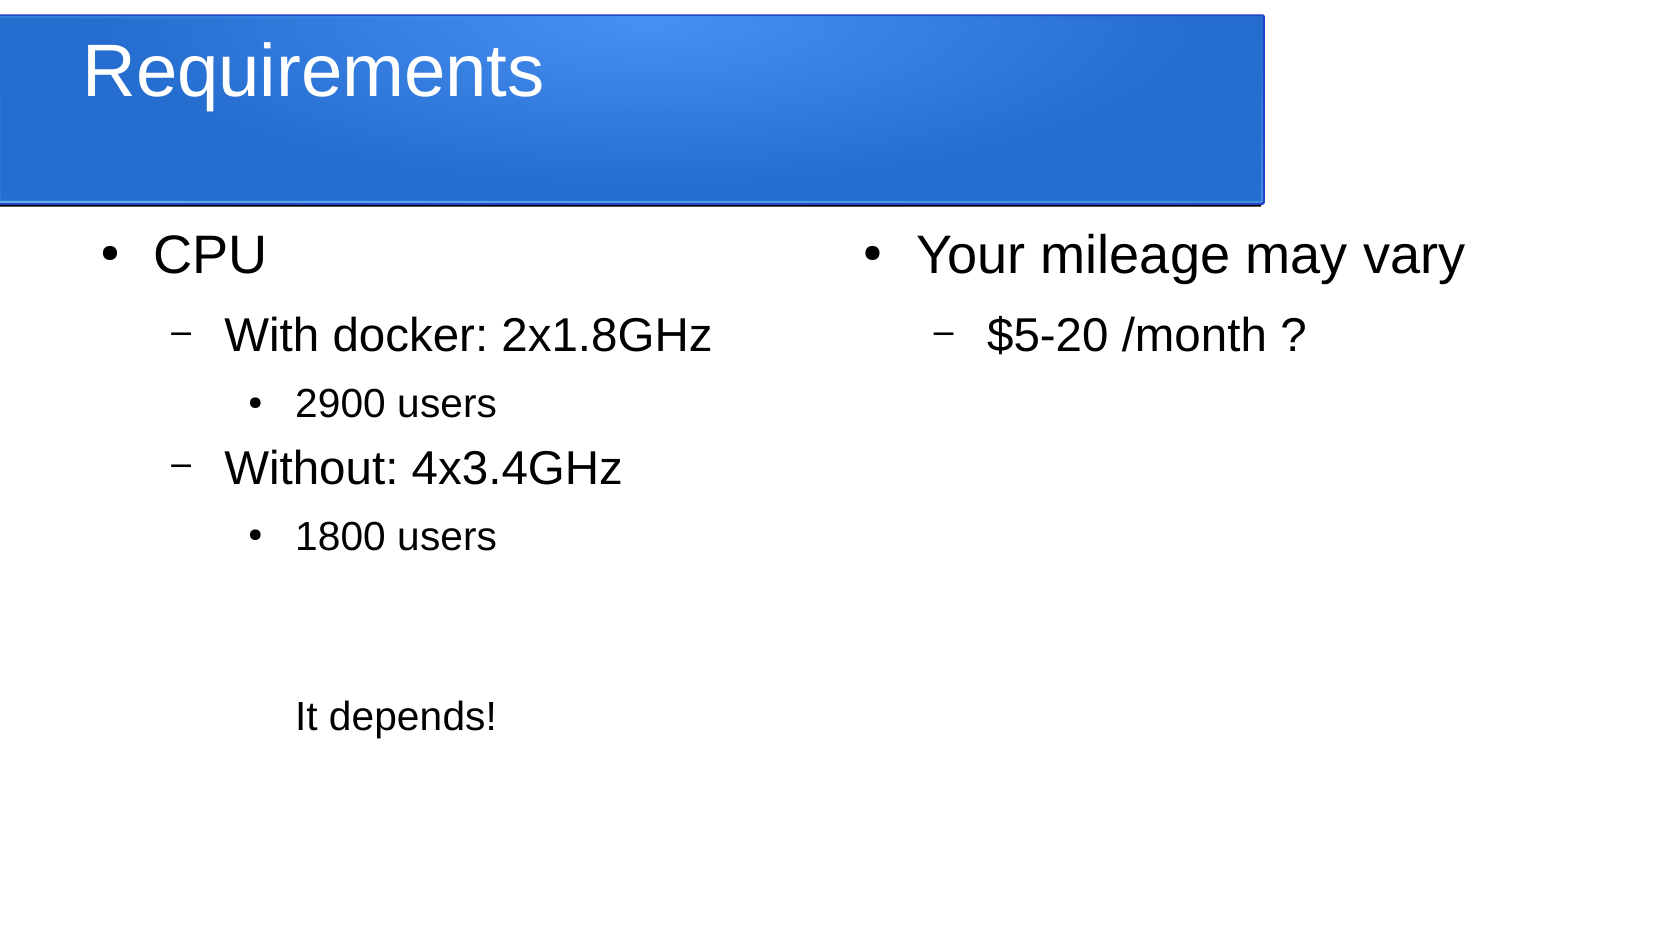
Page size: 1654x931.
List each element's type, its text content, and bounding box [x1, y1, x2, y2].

list CPU With docker: 2x1.8GHz 2900 users Without: 4x3.4GHz 1800 users It depends! [82, 224, 809, 764]
title Requirements [82, 29, 1235, 196]
list Your mileage may vary $5-20 /month ? [845, 224, 1572, 764]
